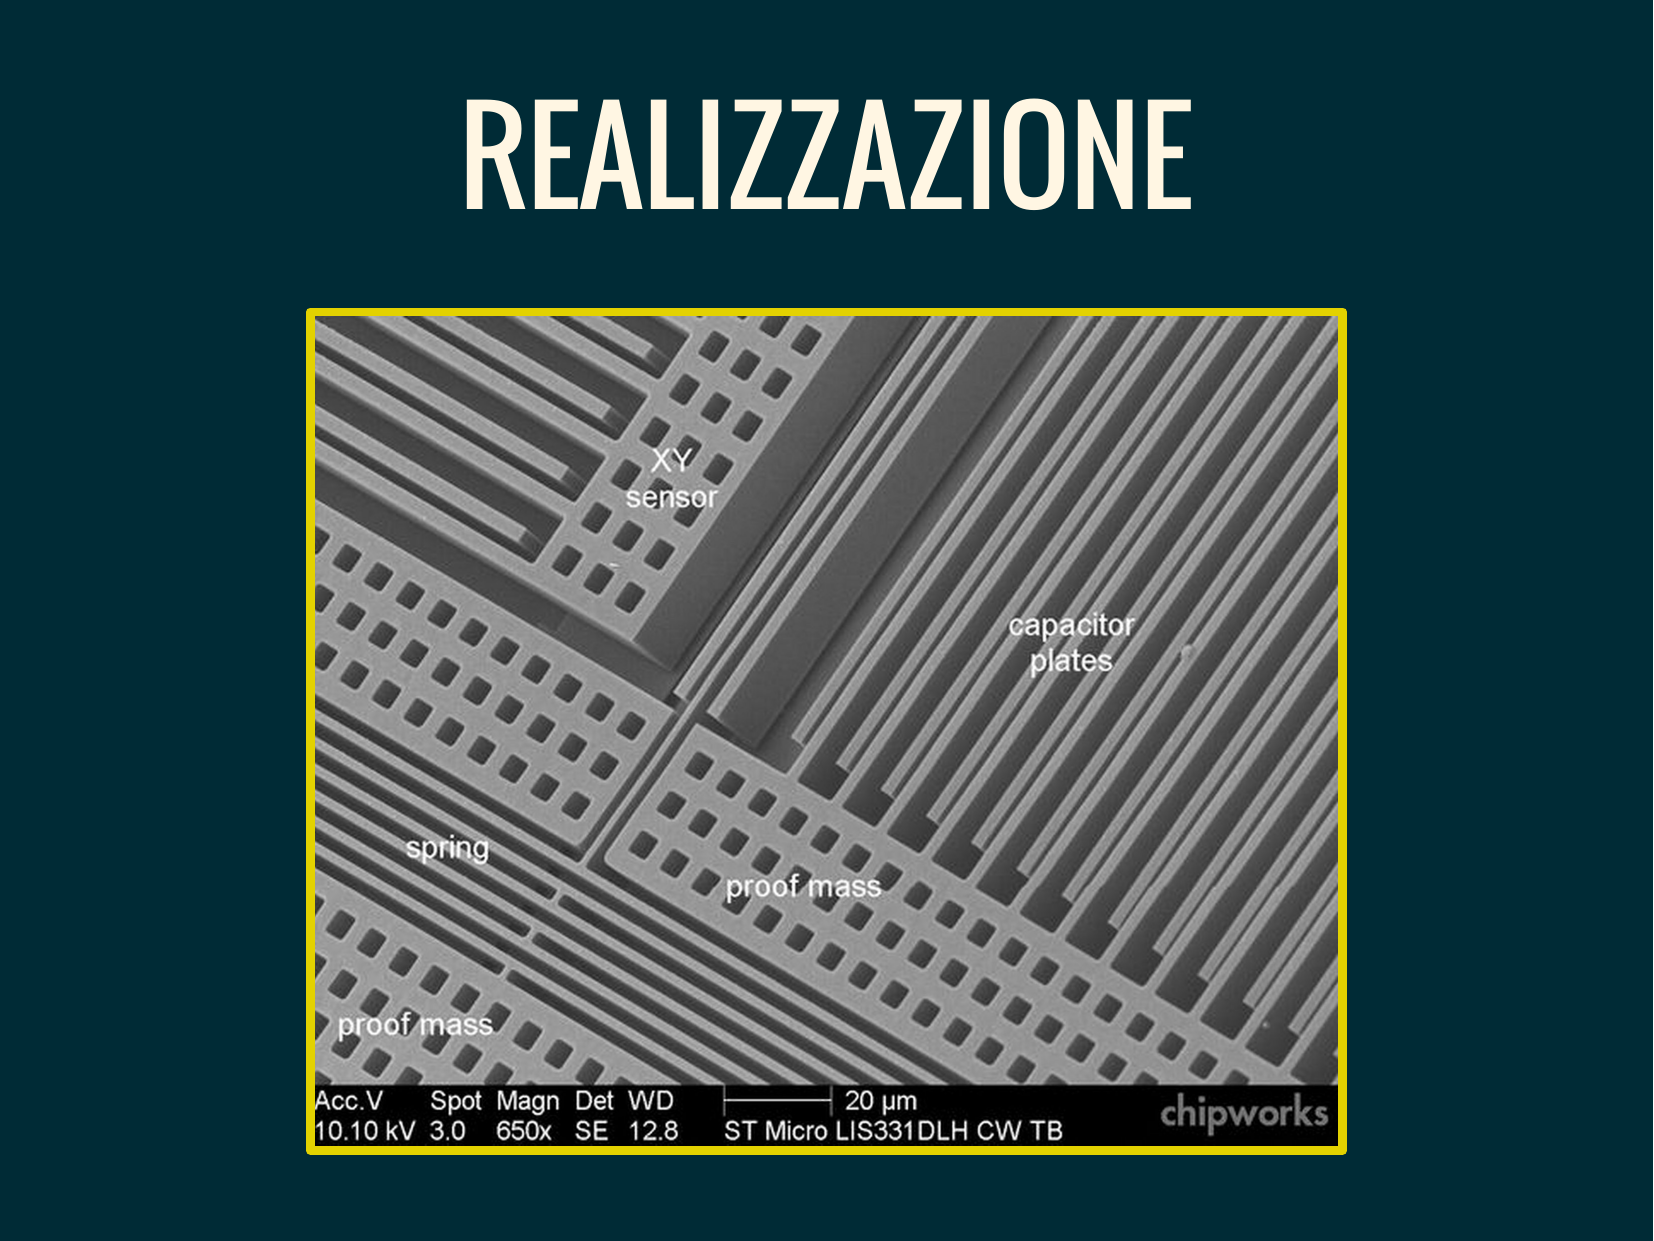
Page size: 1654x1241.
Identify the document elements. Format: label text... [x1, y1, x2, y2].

picture [314, 316, 1339, 1146]
title REALIZZAZIONE [82, 49, 1571, 257]
